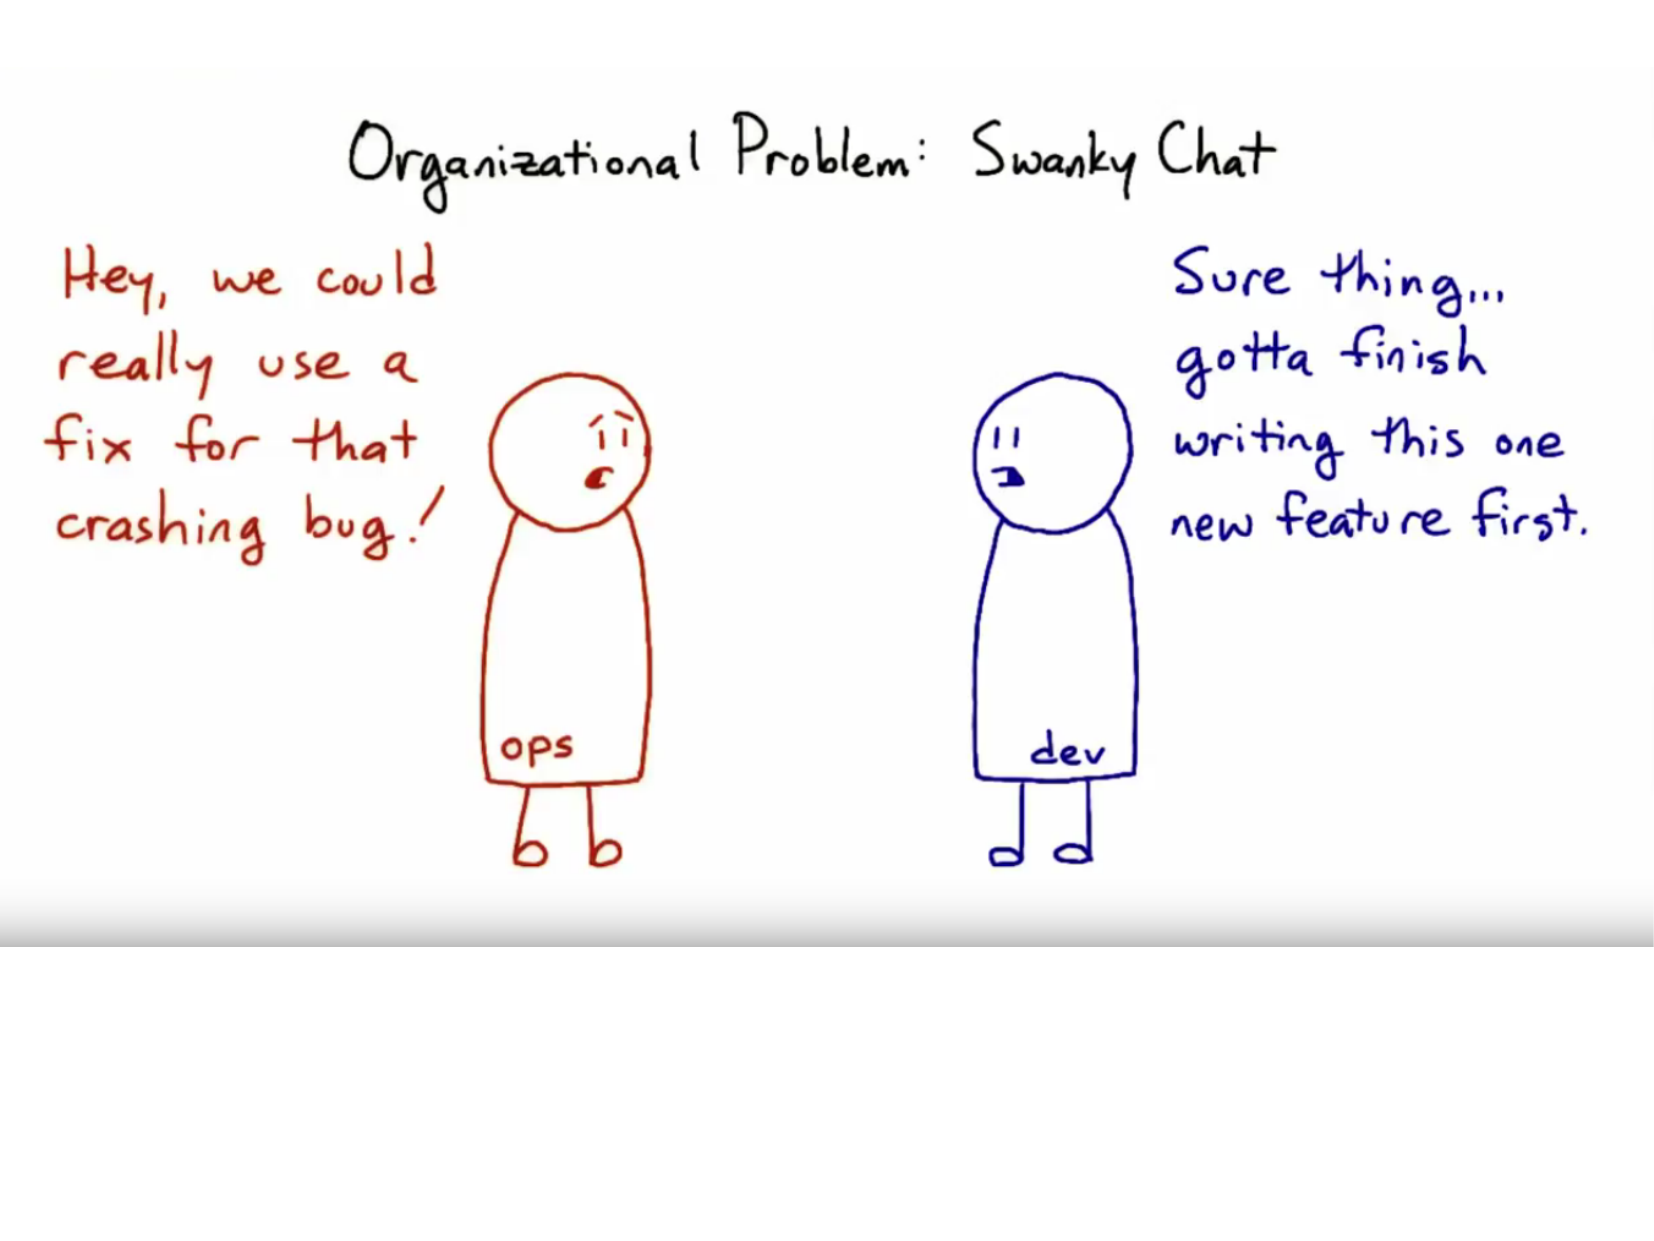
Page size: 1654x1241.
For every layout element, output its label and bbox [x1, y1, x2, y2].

picture [0, 67, 1654, 947]
